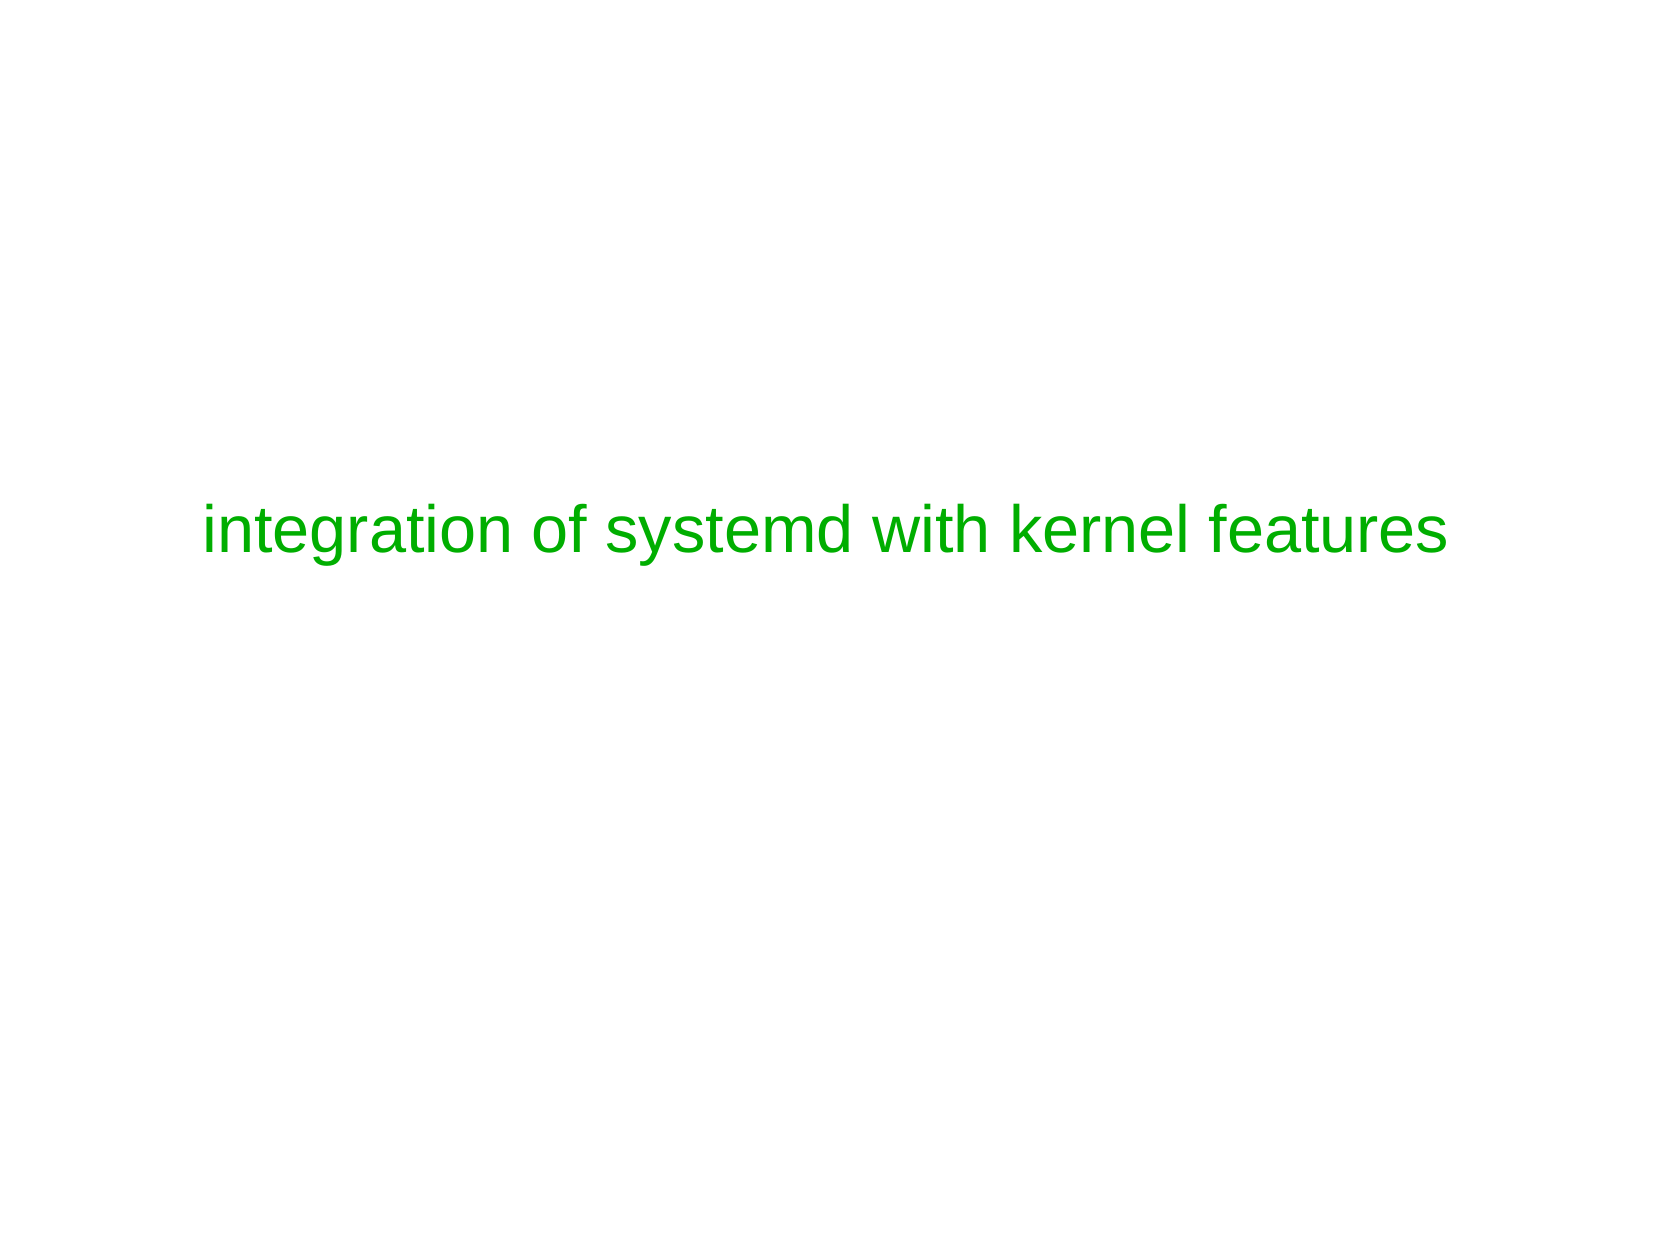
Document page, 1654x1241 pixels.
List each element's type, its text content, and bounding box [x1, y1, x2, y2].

subtitle integration of systemd with kernel features [82, 49, 1571, 1010]
